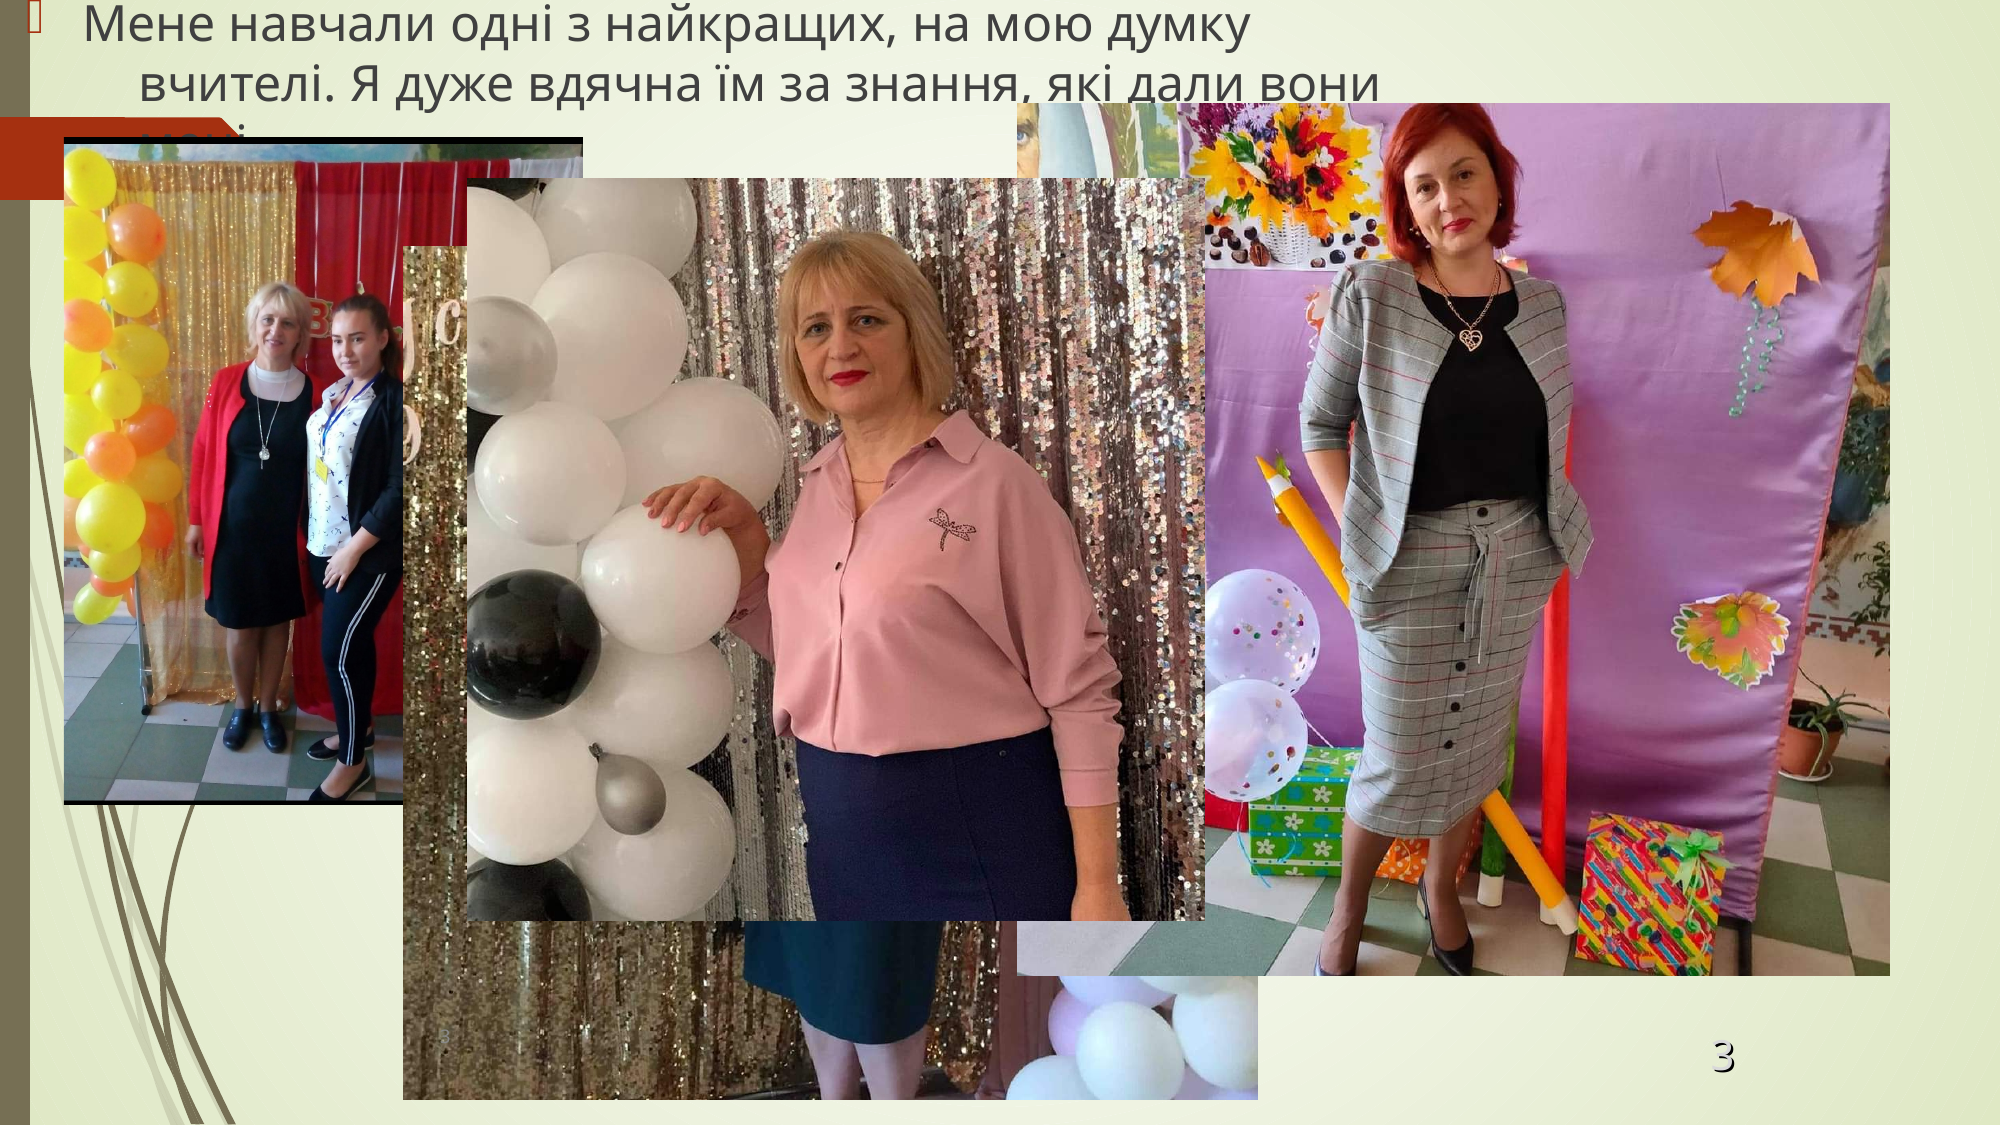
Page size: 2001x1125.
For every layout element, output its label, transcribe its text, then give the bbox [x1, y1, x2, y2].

text_box 3 [1695, 1021, 1824, 1082]
text_box 3 [424, 1006, 1675, 1067]
picture [63, 103, 1890, 1100]
list Мене навчали одні з найкращих, на мою думку вчителі. Я дуже вдячна їм за знання, які дали вони мені. [10, 0, 1474, 604]
